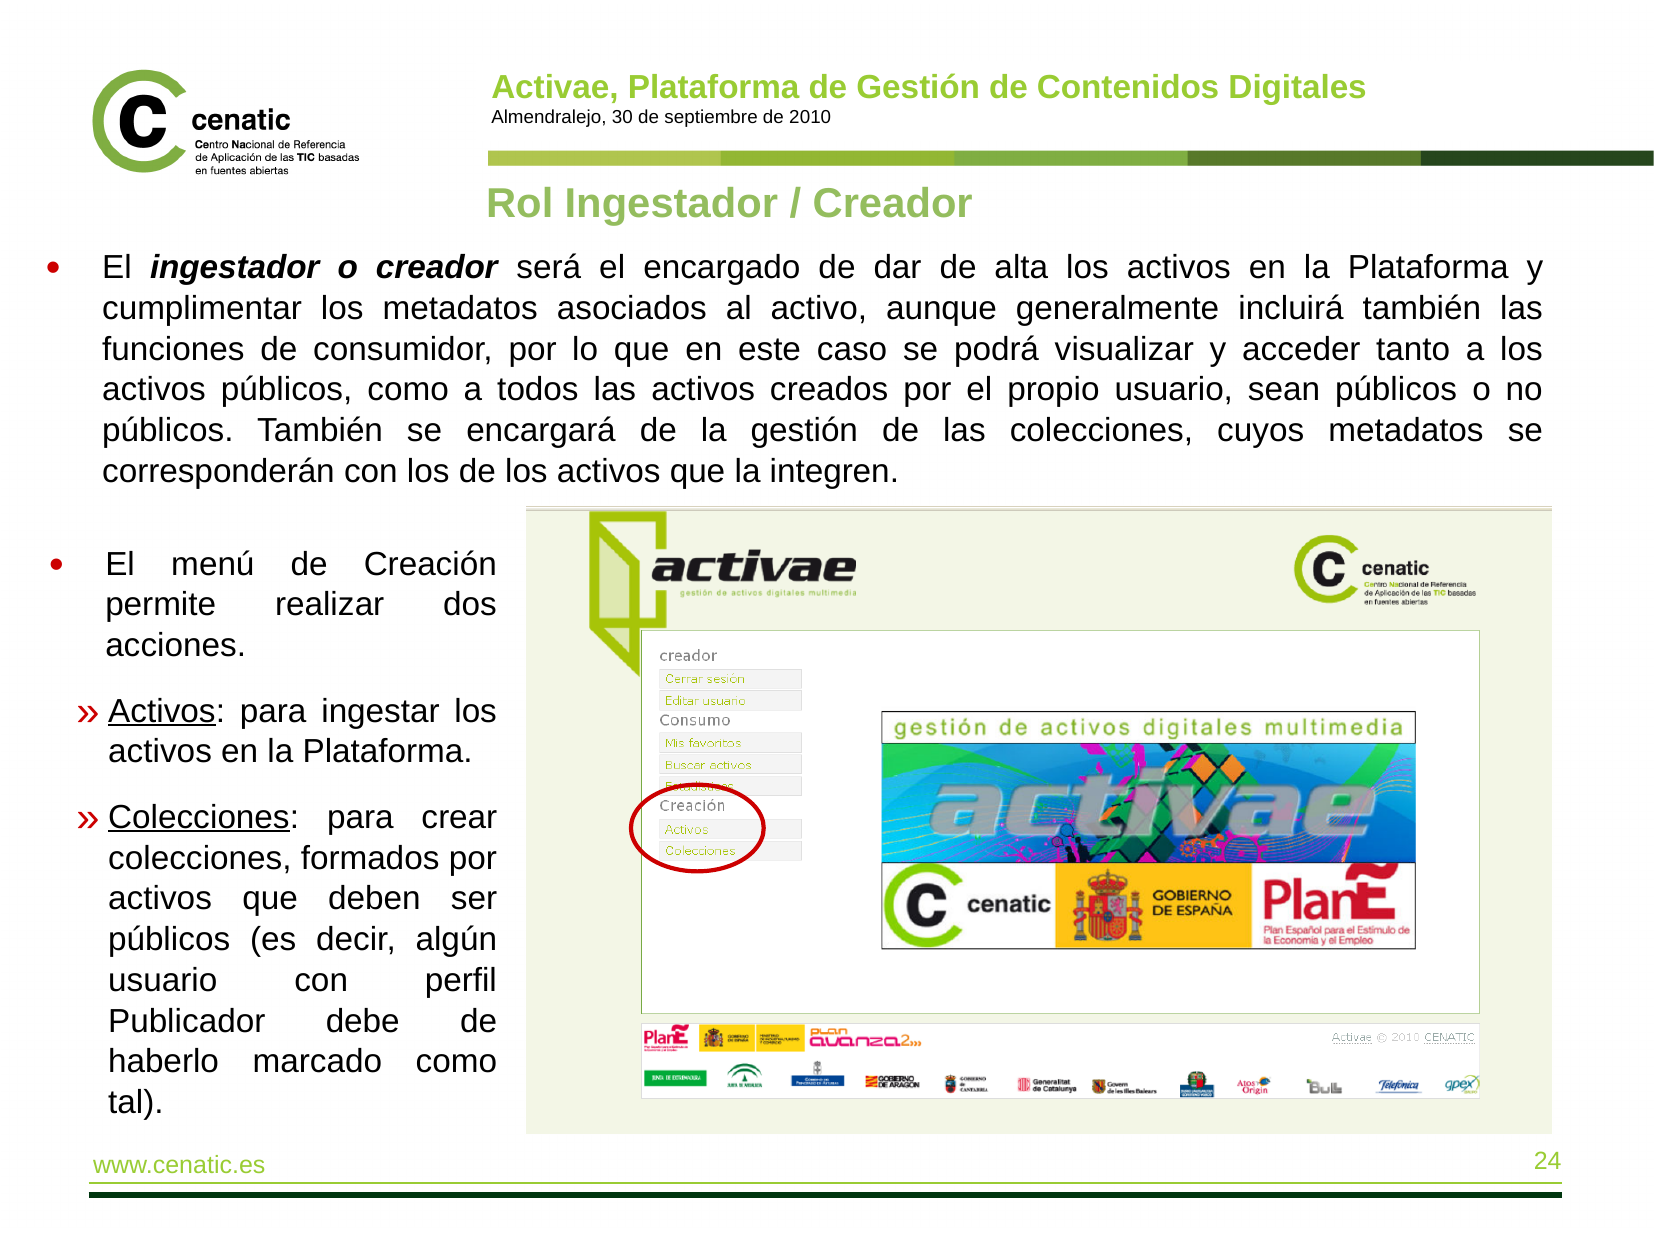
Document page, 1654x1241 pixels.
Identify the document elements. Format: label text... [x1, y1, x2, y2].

text_box El menú de Creación permite realizar dos acciones. Activos: para ingestar los activos en la Plataforma. Colecciones: para crear colecciones, formados por activos que deben ser públicos (es decir, algún usuario con perfil Publicador debe de haberlo marcado como tal). [34, 534, 513, 1056]
picture [1, 4, 1654, 1228]
title Rol Ingestador / Creador [486, 177, 1571, 228]
list El ingestador o creador será el encargado de dar de alta los activos en la Plataforma y cumplimentar los metadatos asociados al activo, aunque generalmente incluirá también las funciones de consumidor, por lo que en este caso se podrá visualizar y acceder tanto a los activos públicos, como a todos las activos creados por el propio usuario, sean públicos o no públicos. También se encargará de la gestión de las colecciones, cuyos metadatos se corresponderán con los de los activos que la integren. [31, 237, 1560, 1063]
